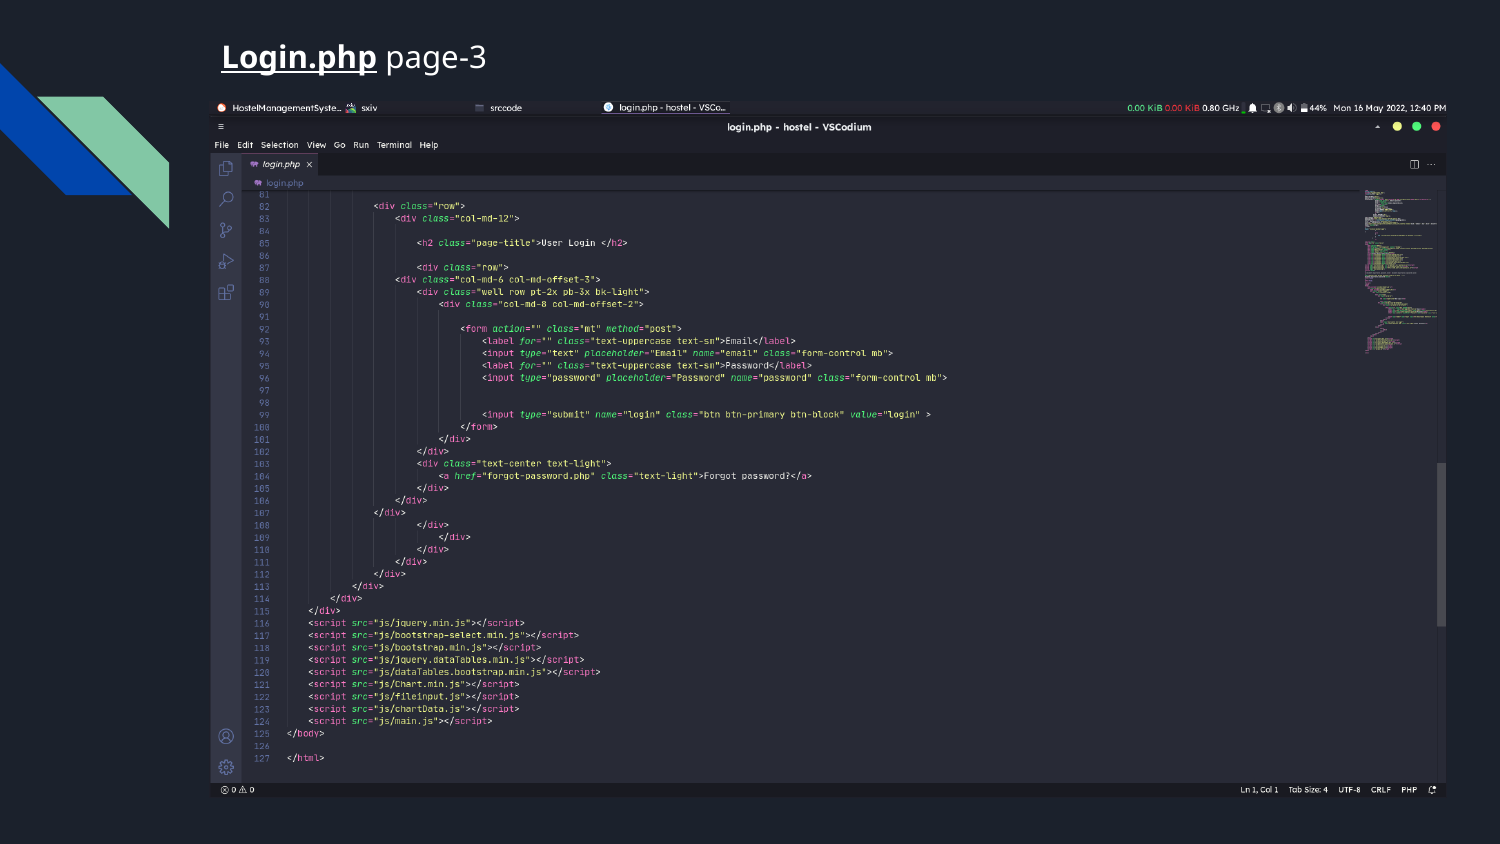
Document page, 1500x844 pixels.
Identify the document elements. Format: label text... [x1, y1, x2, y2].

picture [209, 101, 1447, 798]
text_box Login.php page-3 [206, 29, 620, 84]
